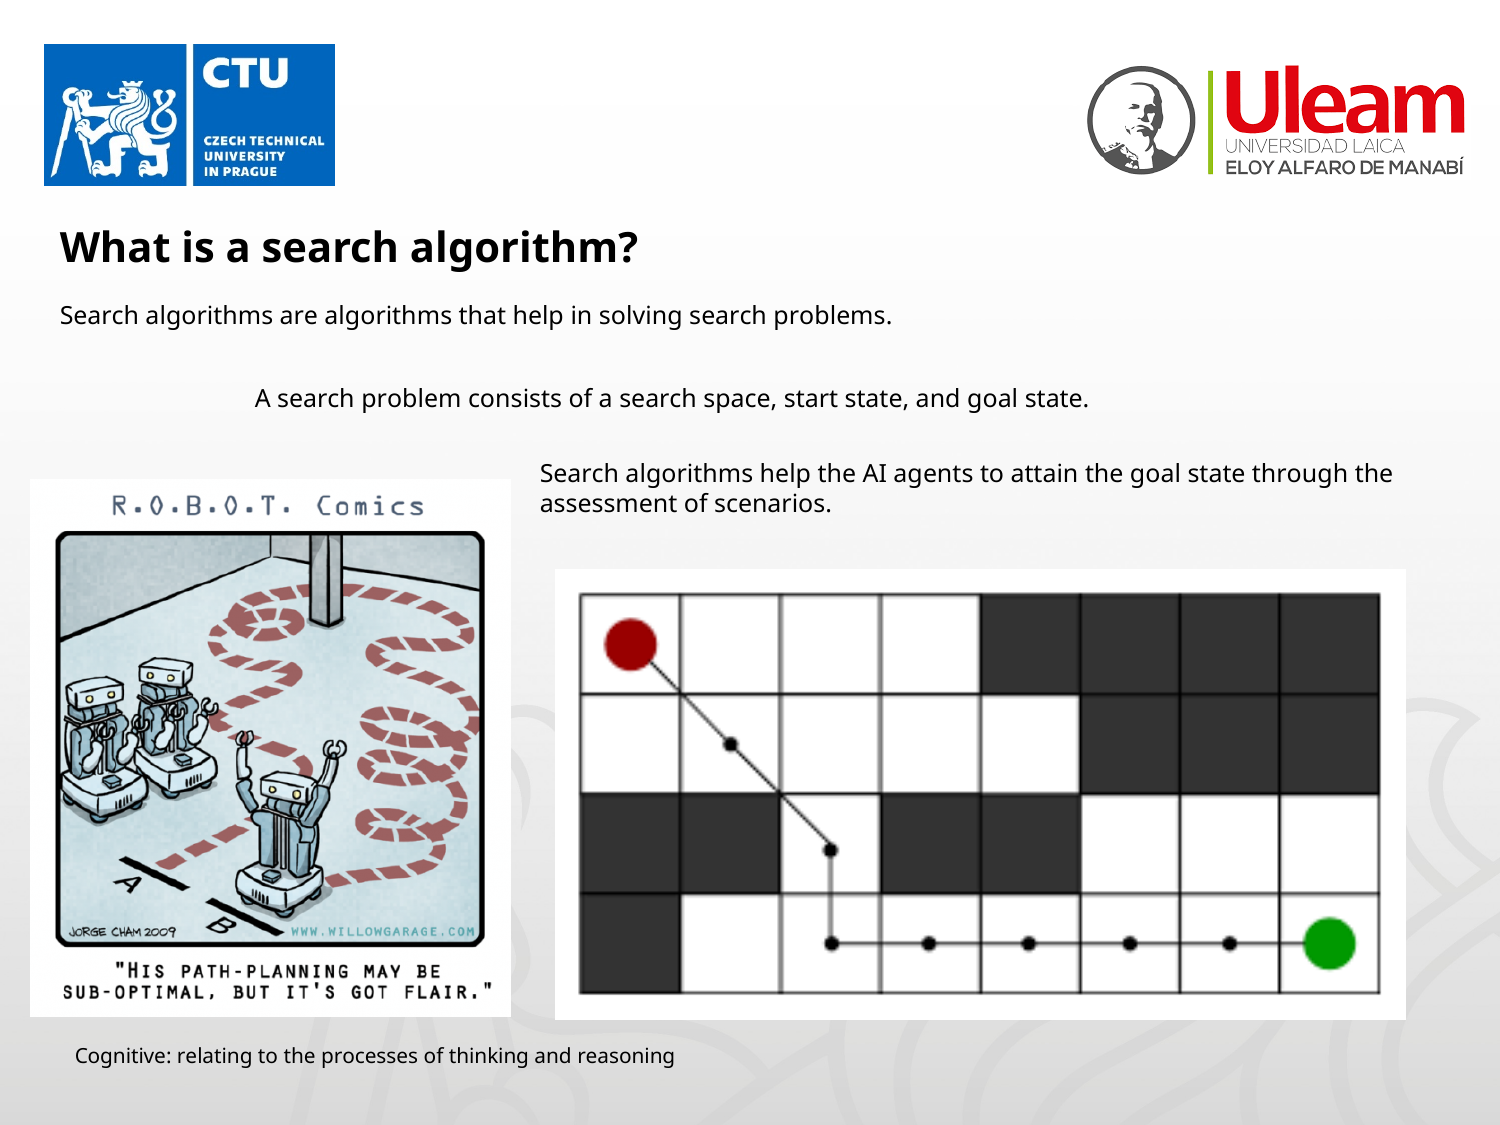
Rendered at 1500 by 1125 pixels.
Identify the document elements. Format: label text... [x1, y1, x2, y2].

text_box A search problem consists of a search space, start state, and goal state. [240, 375, 1336, 452]
picture [0, 0, 1500, 1125]
text_box Cognitive: relating to the processes of thinking and reasoning [60, 1035, 796, 1100]
title What is a search algorithm? [45, 212, 1006, 292]
text_box Search algorithms help the AI agents to attain the goal state through the assessment of scenarios. [525, 449, 1486, 571]
text_box Search algorithms are algorithms that help in solving search problems. [45, 292, 1352, 368]
